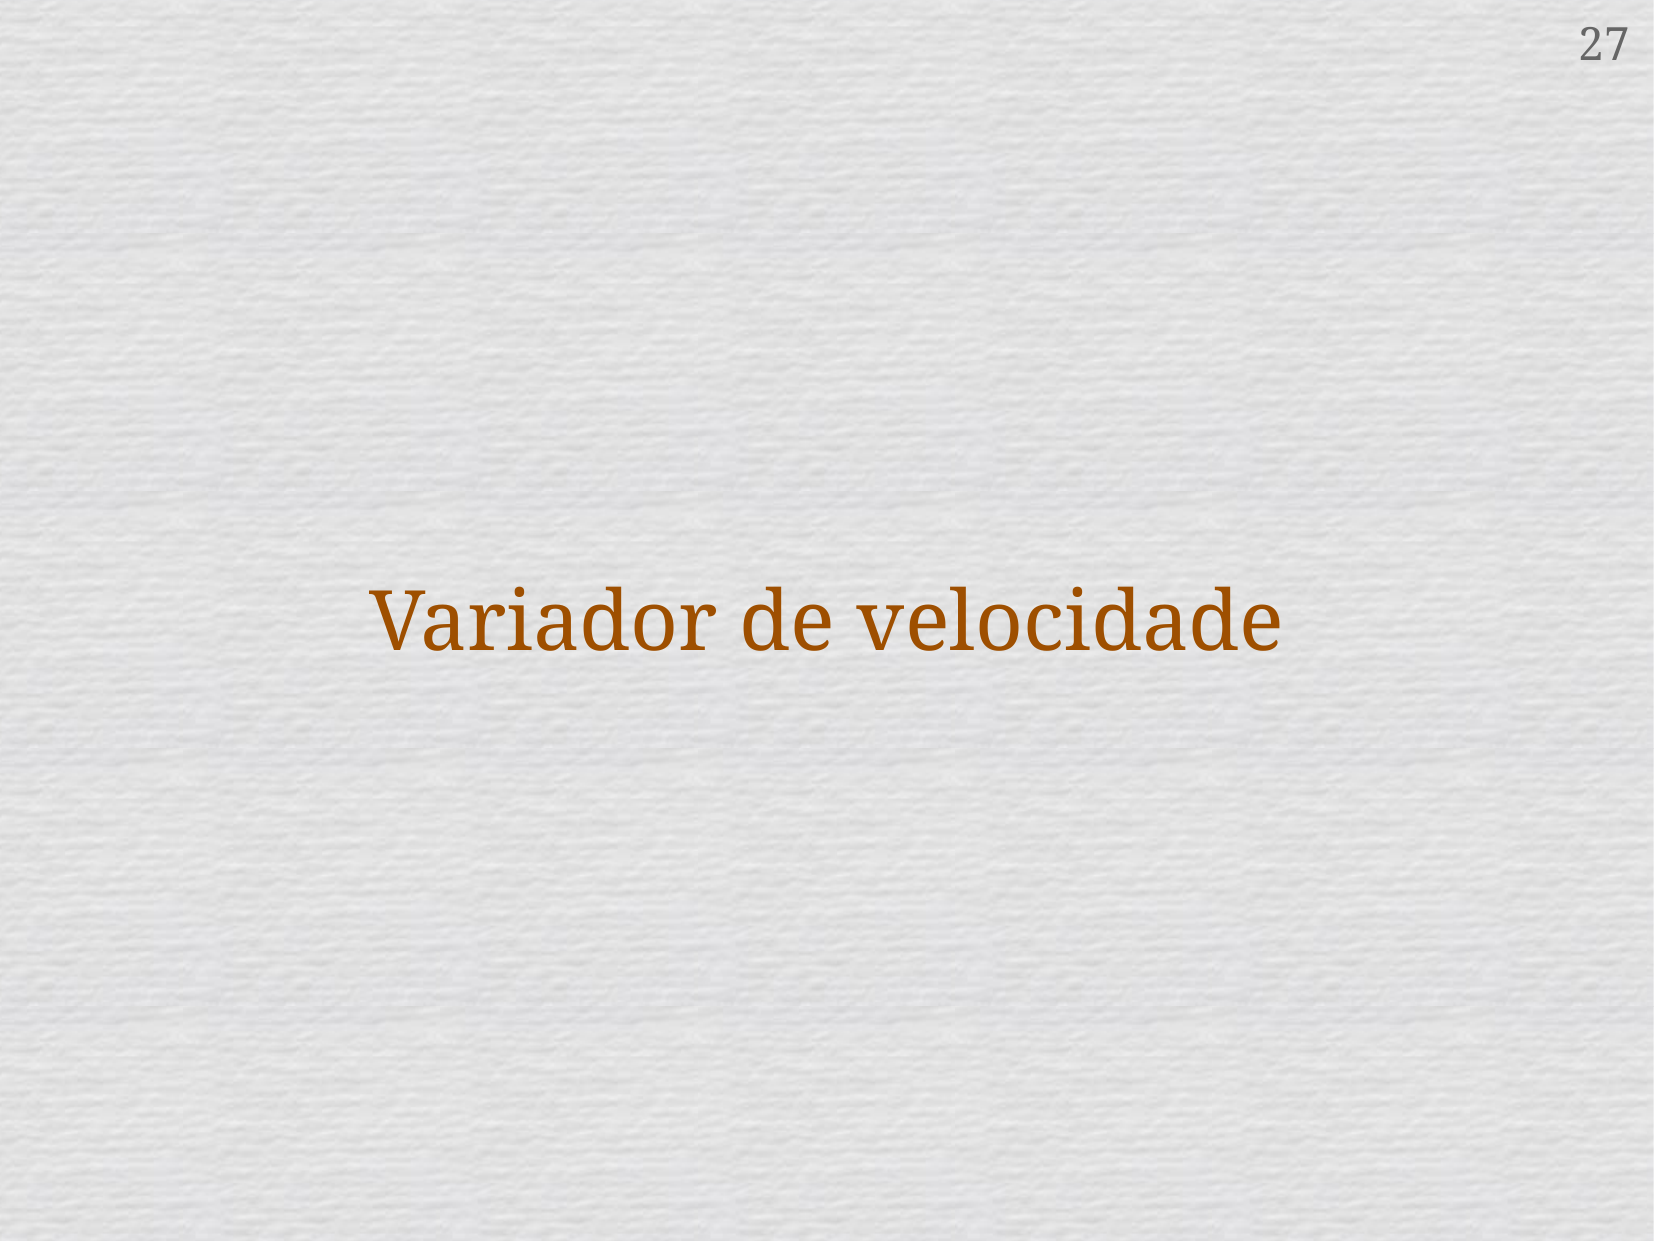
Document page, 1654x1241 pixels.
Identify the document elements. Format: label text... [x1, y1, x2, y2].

title Variador de velocidade [59, 29, 1595, 1211]
picture [0, 0, 1654, 1241]
